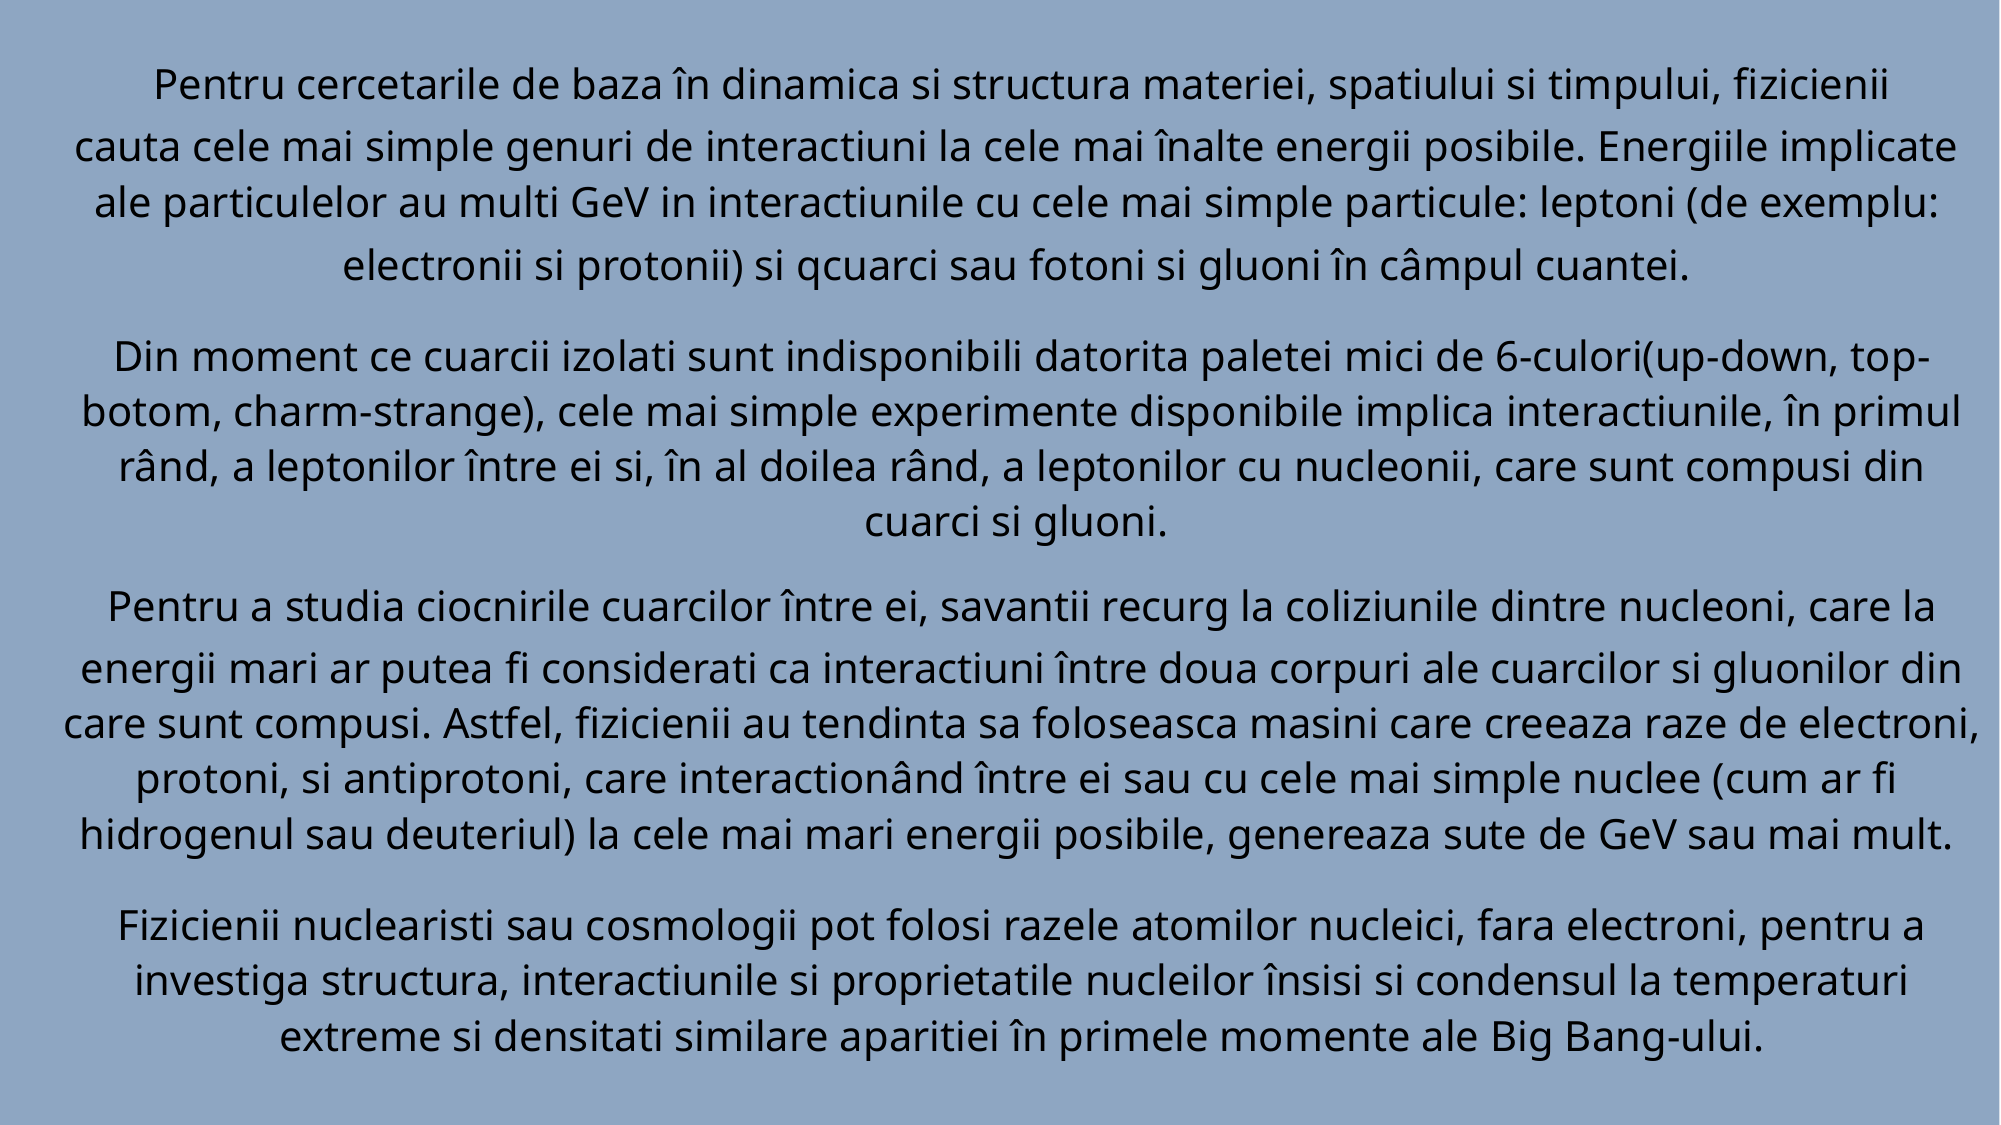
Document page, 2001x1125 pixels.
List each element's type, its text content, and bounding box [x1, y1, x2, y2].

text_box [0, 0, 2000, 1125]
list Pentru cercetarile de baza în dinamica si structura materiei, spatiului si timpului, fizicienii cauta cele mai simple genuri de interactiuni la cele mai înalte energii posibile. Energiile implicate ale particulelor au multi GeV in interactiunile cu cele mai simple particule: leptoni (de exemplu: electronii si protonii) si qcuarci sau fotoni si gluoni în câmpul cuantei. Din moment ce cuarcii izolati sunt indisponibili datorita paletei mici de 6-culori(up-down, top-botom, charm-strange), cele mai simple experimente disponibile implica interactiunile, în primul rând, a leptonilor între ei si, în al doilea rând, a leptonilor cu nucleonii, care sunt compusi din cuarci si gluoni. Pentru a studia ciocnirile cuarcilor între ei, savantii recurg la coliziunile dintre nucleoni, care la energii mari ar putea fi considerati ca interactiuni între doua corpuri ale cuarcilor si gluonilor din care sunt compusi. Astfel, fizicienii au tendinta sa foloseasca masini care creeaza raze de electroni, protoni, si antiprotoni, care interactionând între ei sau cu cele mai simple nuclee (cum ar fi hidrogenul sau deuteriul) la cele mai mari energii posibile, genereaza sute de GeV sau mai mult. Fizicienii nuclearisti sau cosmologii pot folosi razele atomilor nucleici, fara electroni, pentru a investiga structura, interactiunile si proprietatile nucleilor însisi si condensul la temperaturi extreme si densitati similare aparitiei în primele momente ale Big Bang-ului. [45, 45, 2000, 991]
